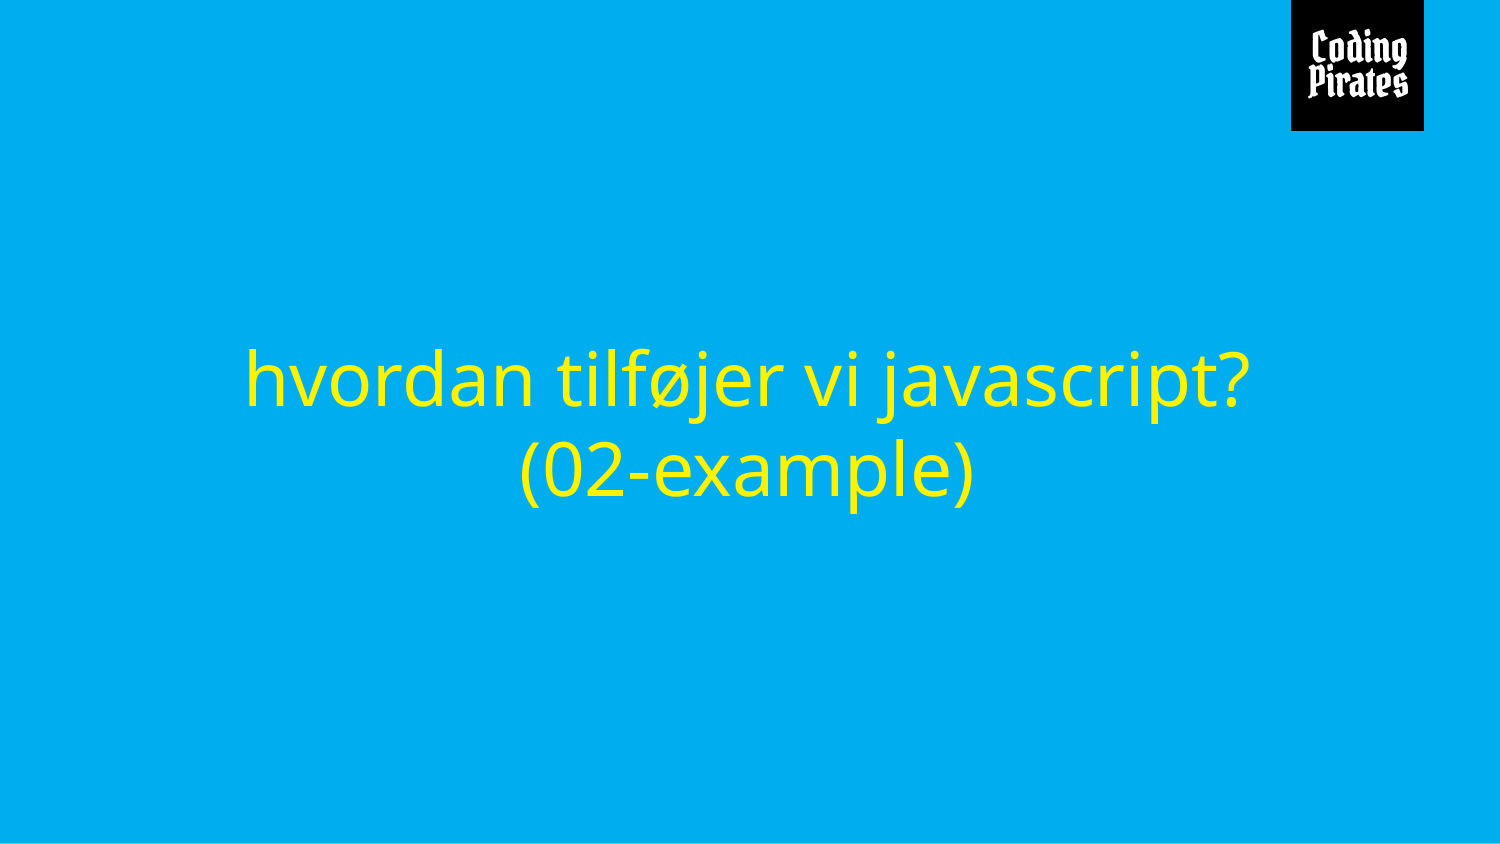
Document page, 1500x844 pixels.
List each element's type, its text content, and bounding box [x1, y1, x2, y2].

picture [1292, 0, 1423, 130]
title hvordan tilføjer vi javascript? (02-example) [5, 352, 1490, 491]
